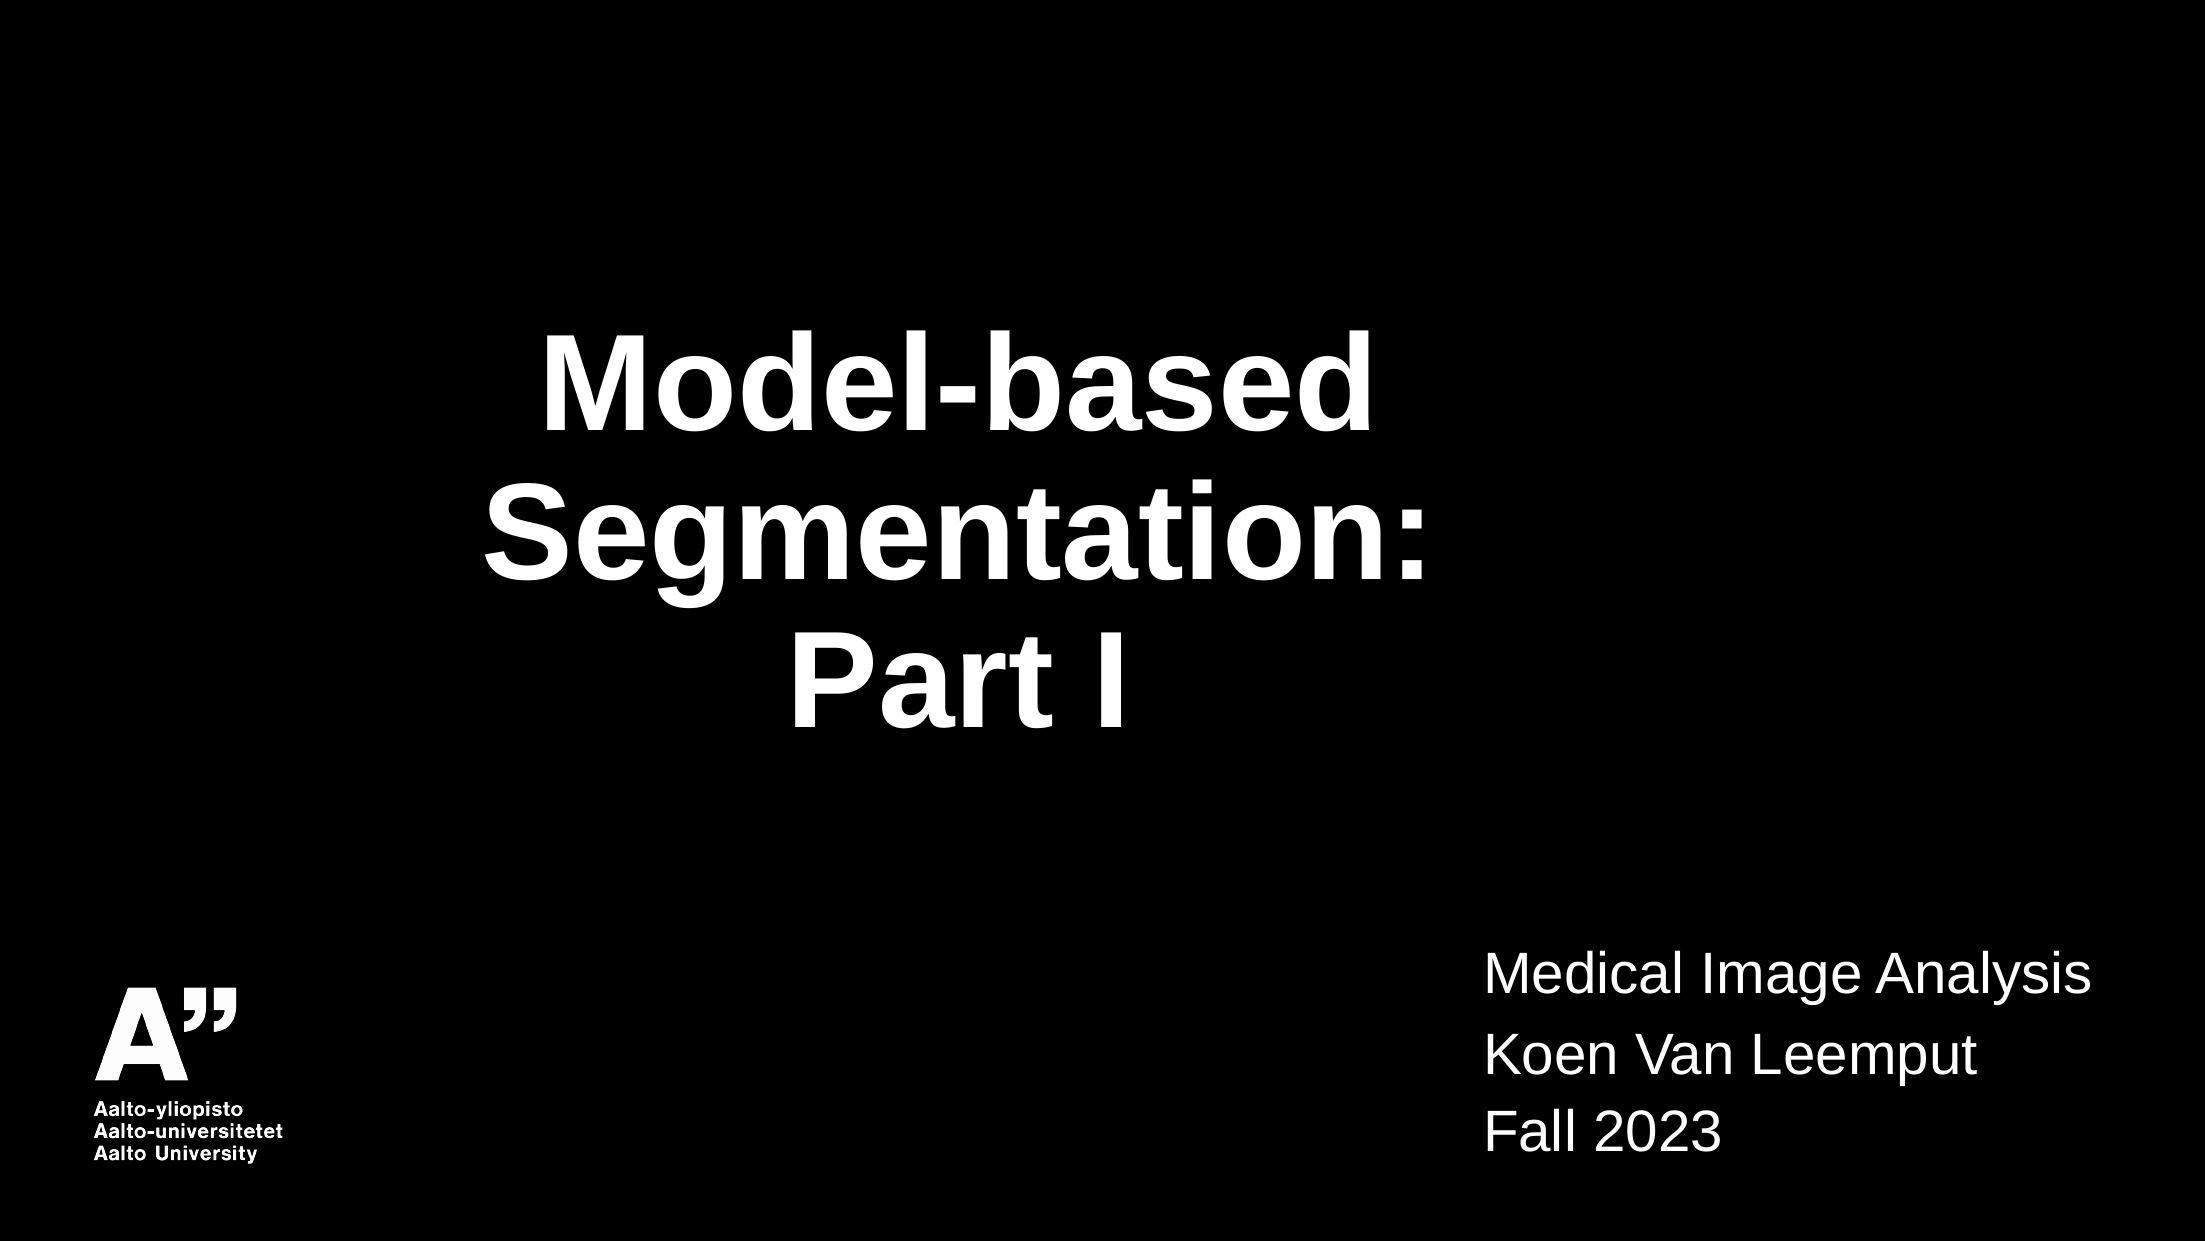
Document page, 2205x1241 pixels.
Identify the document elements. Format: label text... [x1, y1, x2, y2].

list Fall 2023 [1468, 1094, 2205, 1143]
list Medical Image Analysis [1468, 935, 2205, 984]
list Model-based Segmentation: Part I [307, 655, 1611, 765]
picture [0, 894, 376, 1241]
list Koen Van Leemput [1468, 1016, 2205, 1065]
